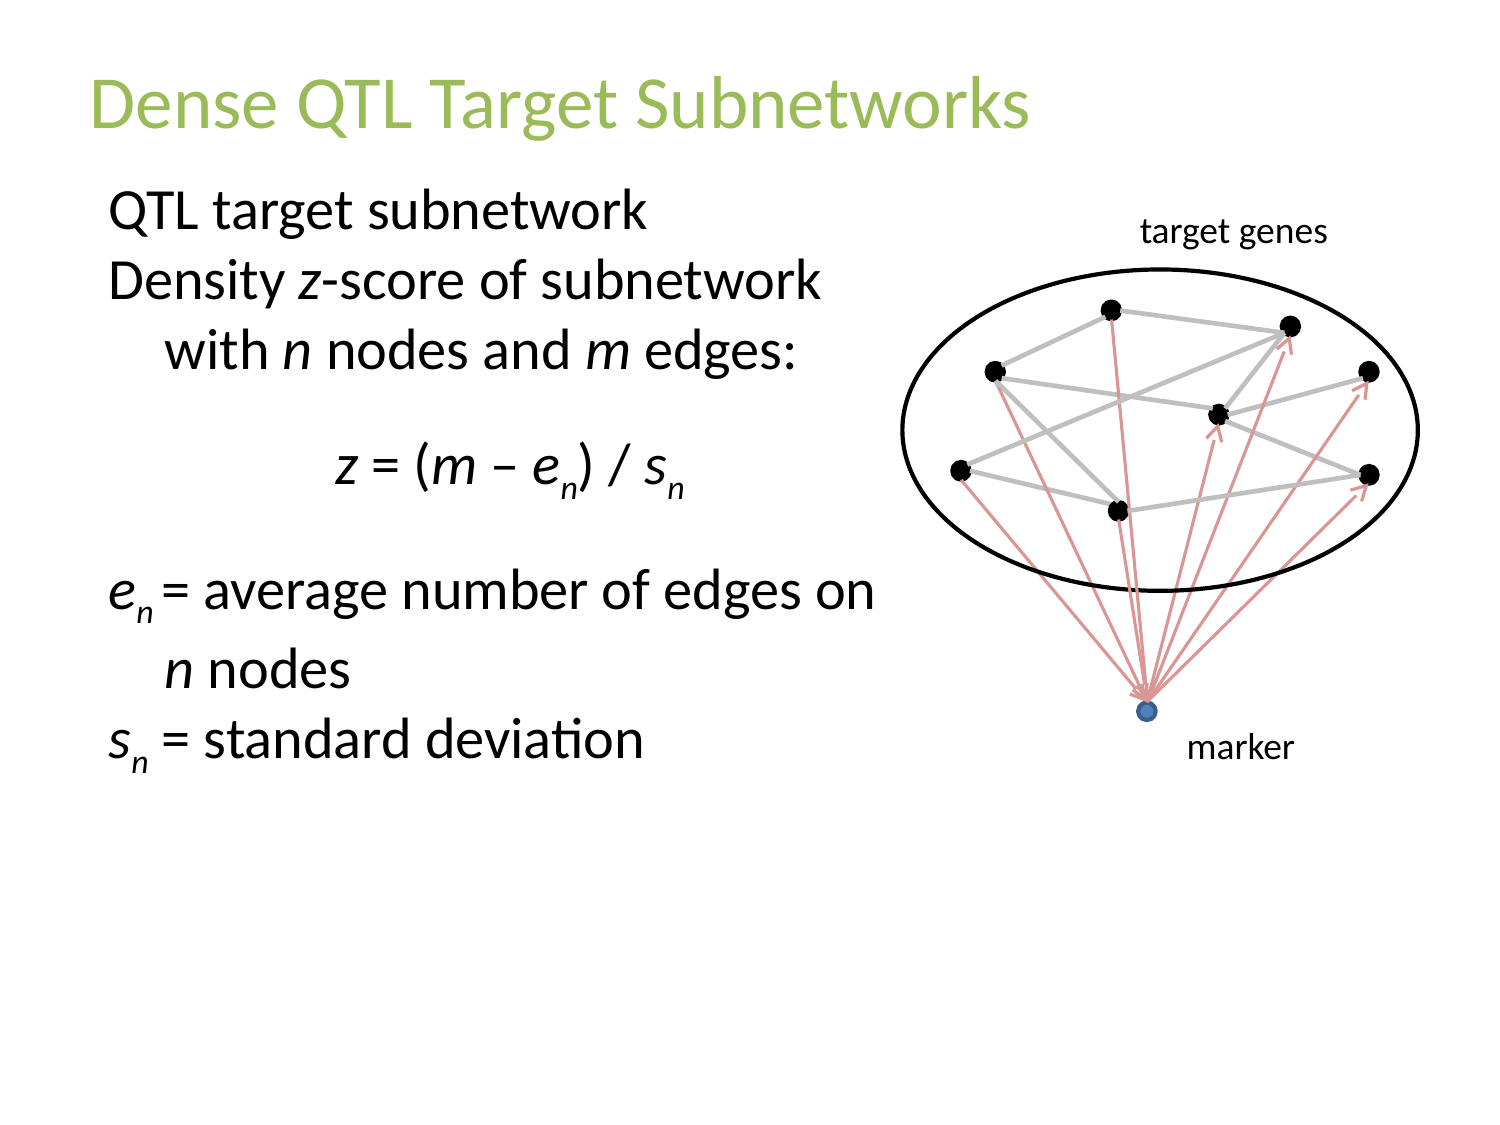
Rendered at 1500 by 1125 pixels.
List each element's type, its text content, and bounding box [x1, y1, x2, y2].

text_box marker [1171, 714, 1325, 775]
text_box [1210, 405, 1227, 424]
text_box Dense QTL Target Subnetworks [74, 45, 1425, 153]
text_box QTL target subnetwork Density z-score of subnetwork with n nodes and m edges: z = (m – en) / sn en = average number of edges on n nodes sn = standard deviation [93, 164, 926, 1043]
text_box [952, 461, 970, 480]
text_box [1360, 362, 1378, 381]
text_box [1102, 301, 1120, 319]
text_box [1281, 317, 1300, 336]
text_box target genes [1125, 199, 1360, 259]
text_box [1138, 702, 1156, 721]
text_box [986, 362, 1004, 381]
text_box [1109, 502, 1127, 520]
text_box [1361, 466, 1378, 484]
